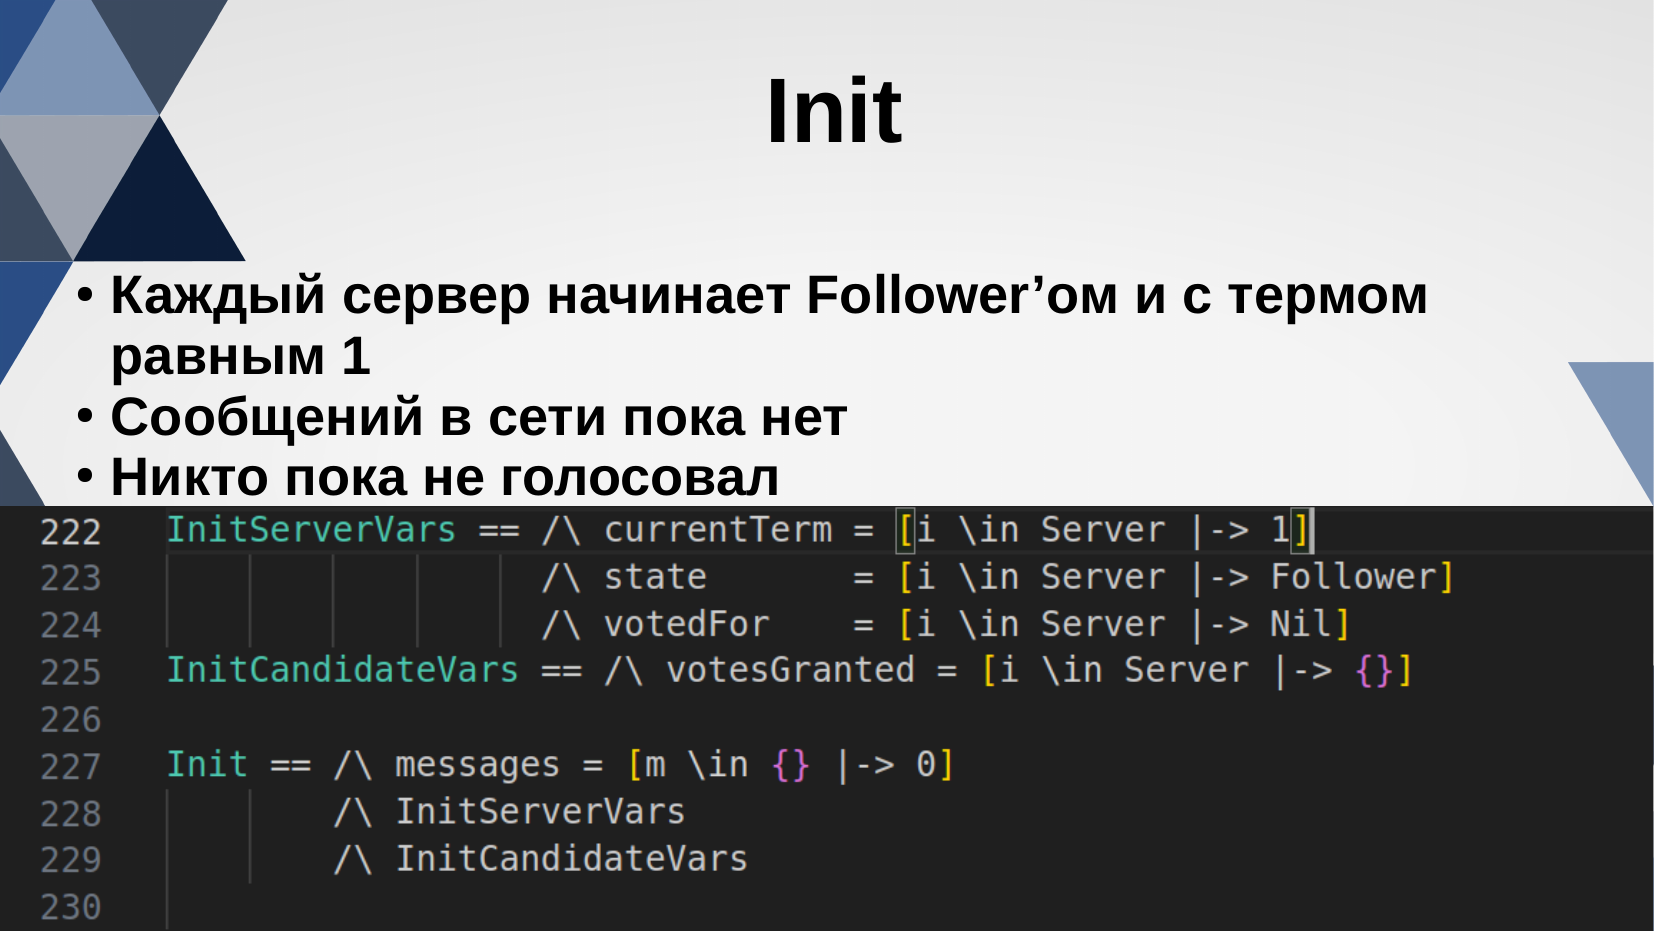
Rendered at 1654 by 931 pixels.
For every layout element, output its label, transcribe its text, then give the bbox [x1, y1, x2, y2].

picture [0, 0, 1654, 931]
text_box Init [750, 52, 918, 170]
text_box Каждый сервер начинает Follower’ом и с термом равным 1 Сообщений в сети пока нет Никто пока не голосовал [60, 257, 1577, 515]
